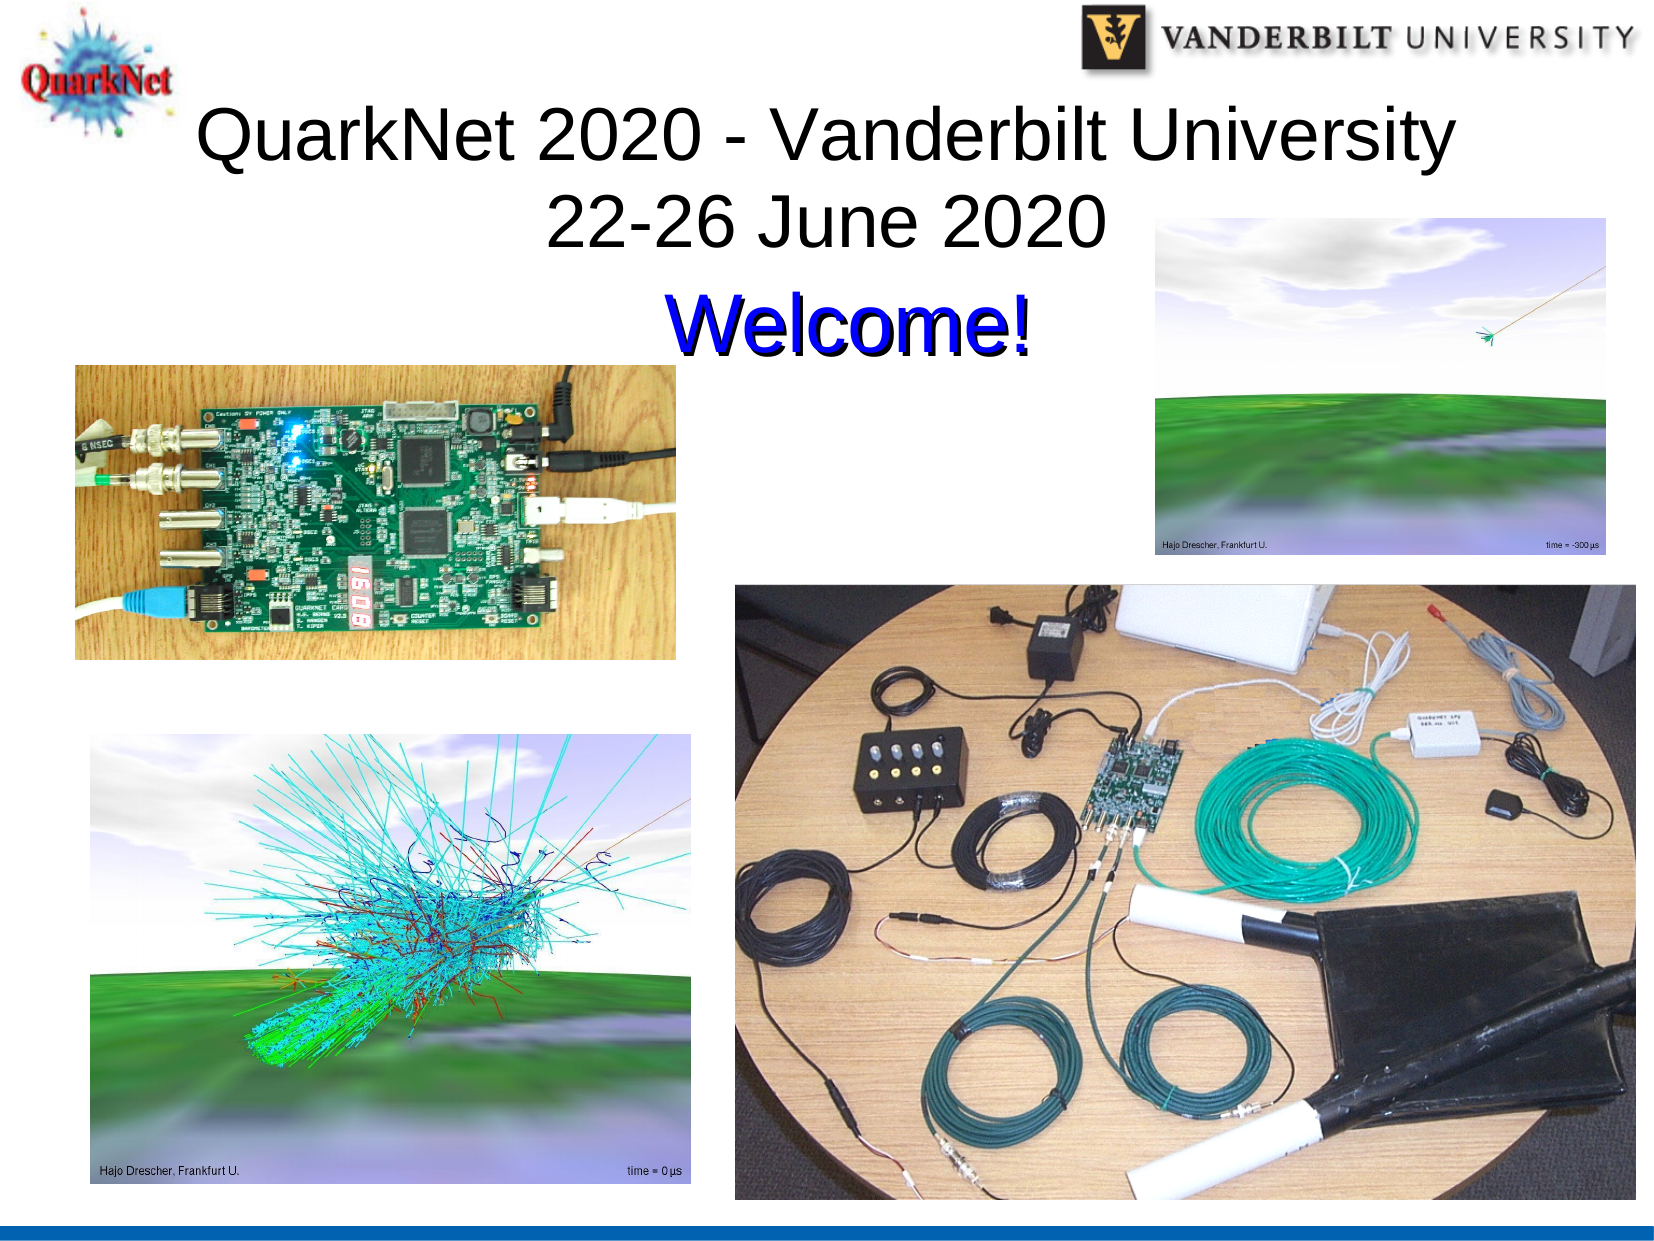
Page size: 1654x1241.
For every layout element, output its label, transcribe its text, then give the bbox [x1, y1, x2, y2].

picture [4, 1, 188, 152]
picture [75, 365, 676, 661]
picture [90, 734, 691, 1184]
picture [1155, 218, 1606, 556]
text_box Welcome! [649, 270, 1155, 378]
picture [1078, 1, 1649, 85]
picture [735, 584, 1636, 1201]
title QuarkNet 2020 - Vanderbilt University 22-26 June 2020 [82, 72, 1571, 281]
